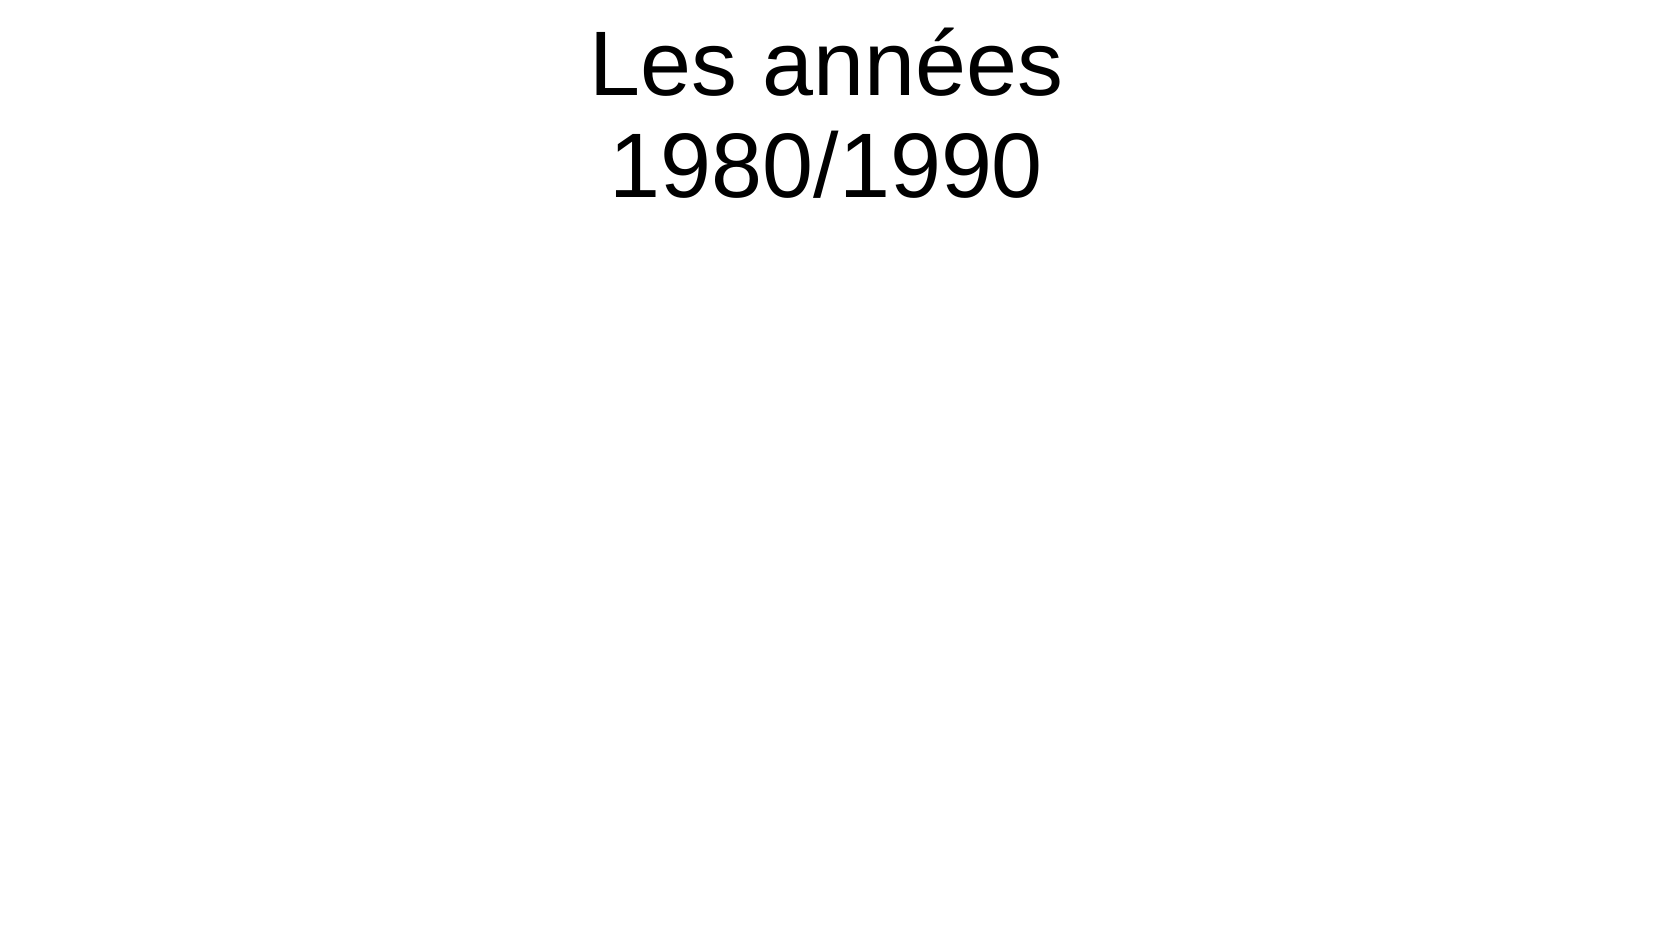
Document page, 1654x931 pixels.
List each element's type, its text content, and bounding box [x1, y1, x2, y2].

title Les années 1980/1990 [82, 12, 1571, 218]
